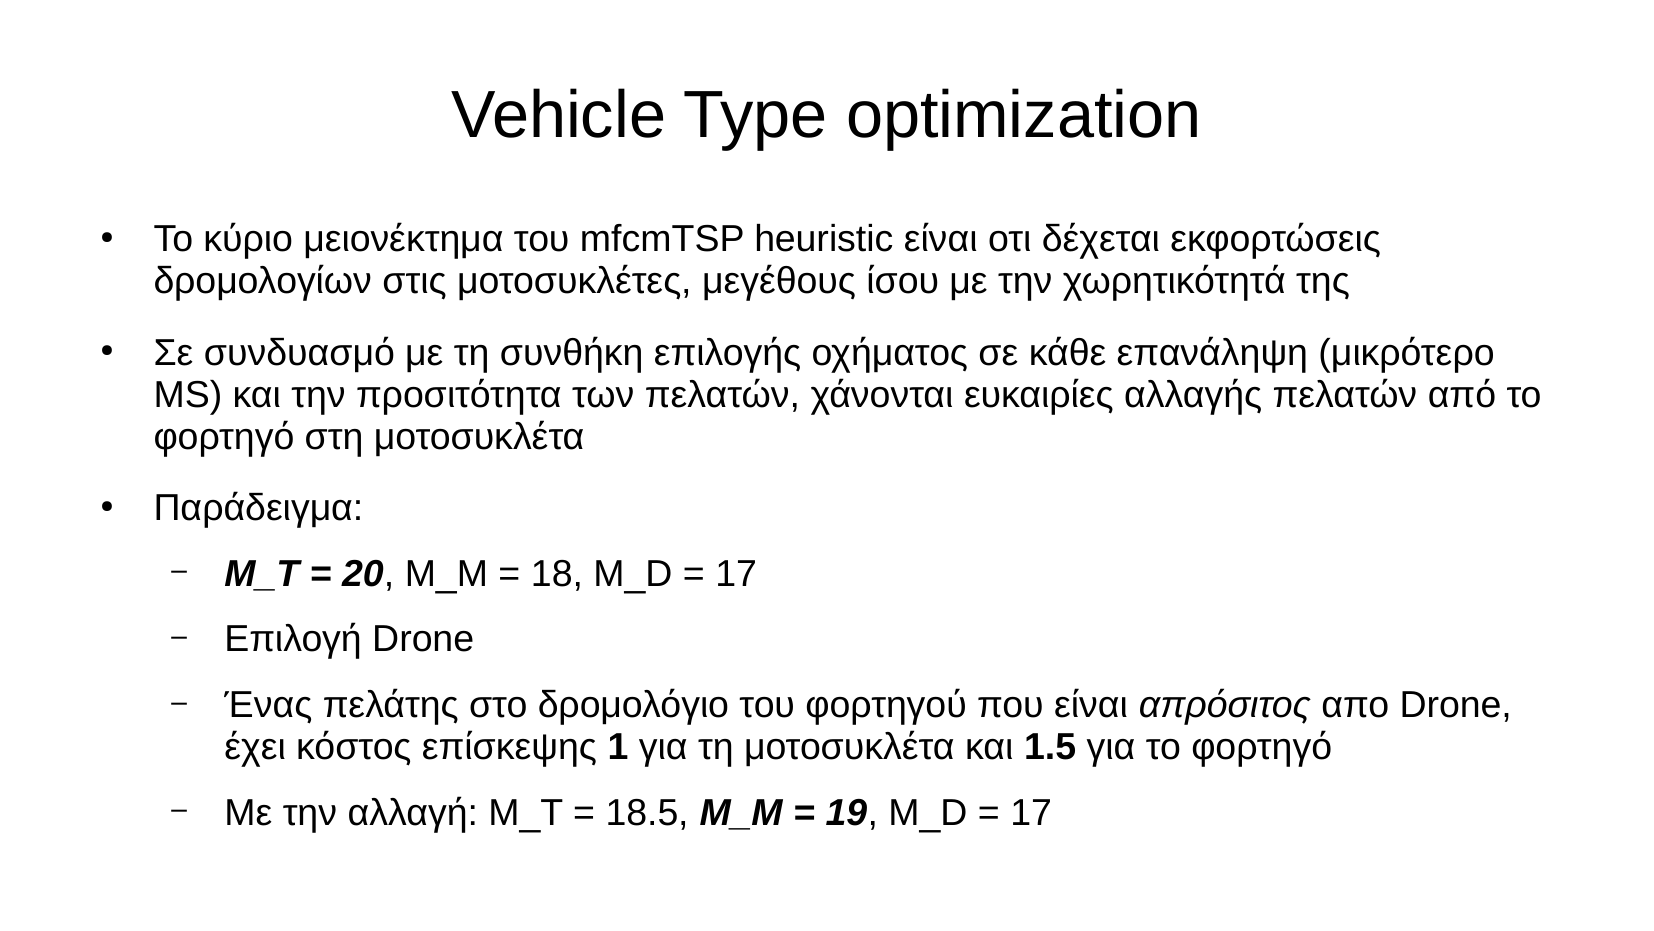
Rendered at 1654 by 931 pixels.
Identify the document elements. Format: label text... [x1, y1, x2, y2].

list Το κύριο μειονέκτημα του mfcmTSP heuristic είναι οτι δέχεται εκφορτώσεις δρομολογίων στις μοτοσυκλέτες, μεγέθους ίσου με την χωρητικότητά της Σε συνδυασμό με τη συνθήκη επιλογής οχήματος σε κάθε επανάληψη (μικρότερο MS) και την προσιτότητα των πελατών, χάνονται ευκαιρίες αλλαγής πελατών από το φορτηγό στη μοτοσυκλέτα Παράδειγμα: M_T = 20, M_M = 18, M_D = 17 Επιλογή Drone Ένας πελάτης στο δρομολόγιο του φορτηγού που είναι απρόσιτος απο Drone, έχει κόστος επίσκεψης 1 για τη μοτοσυκλέτα και 1.5 για το φορτηγό Με την αλλαγή: M_T = 18.5, M_M = 19, M_D = 17 [82, 217, 1571, 901]
title Vehicle Type optimization [82, 37, 1571, 193]
